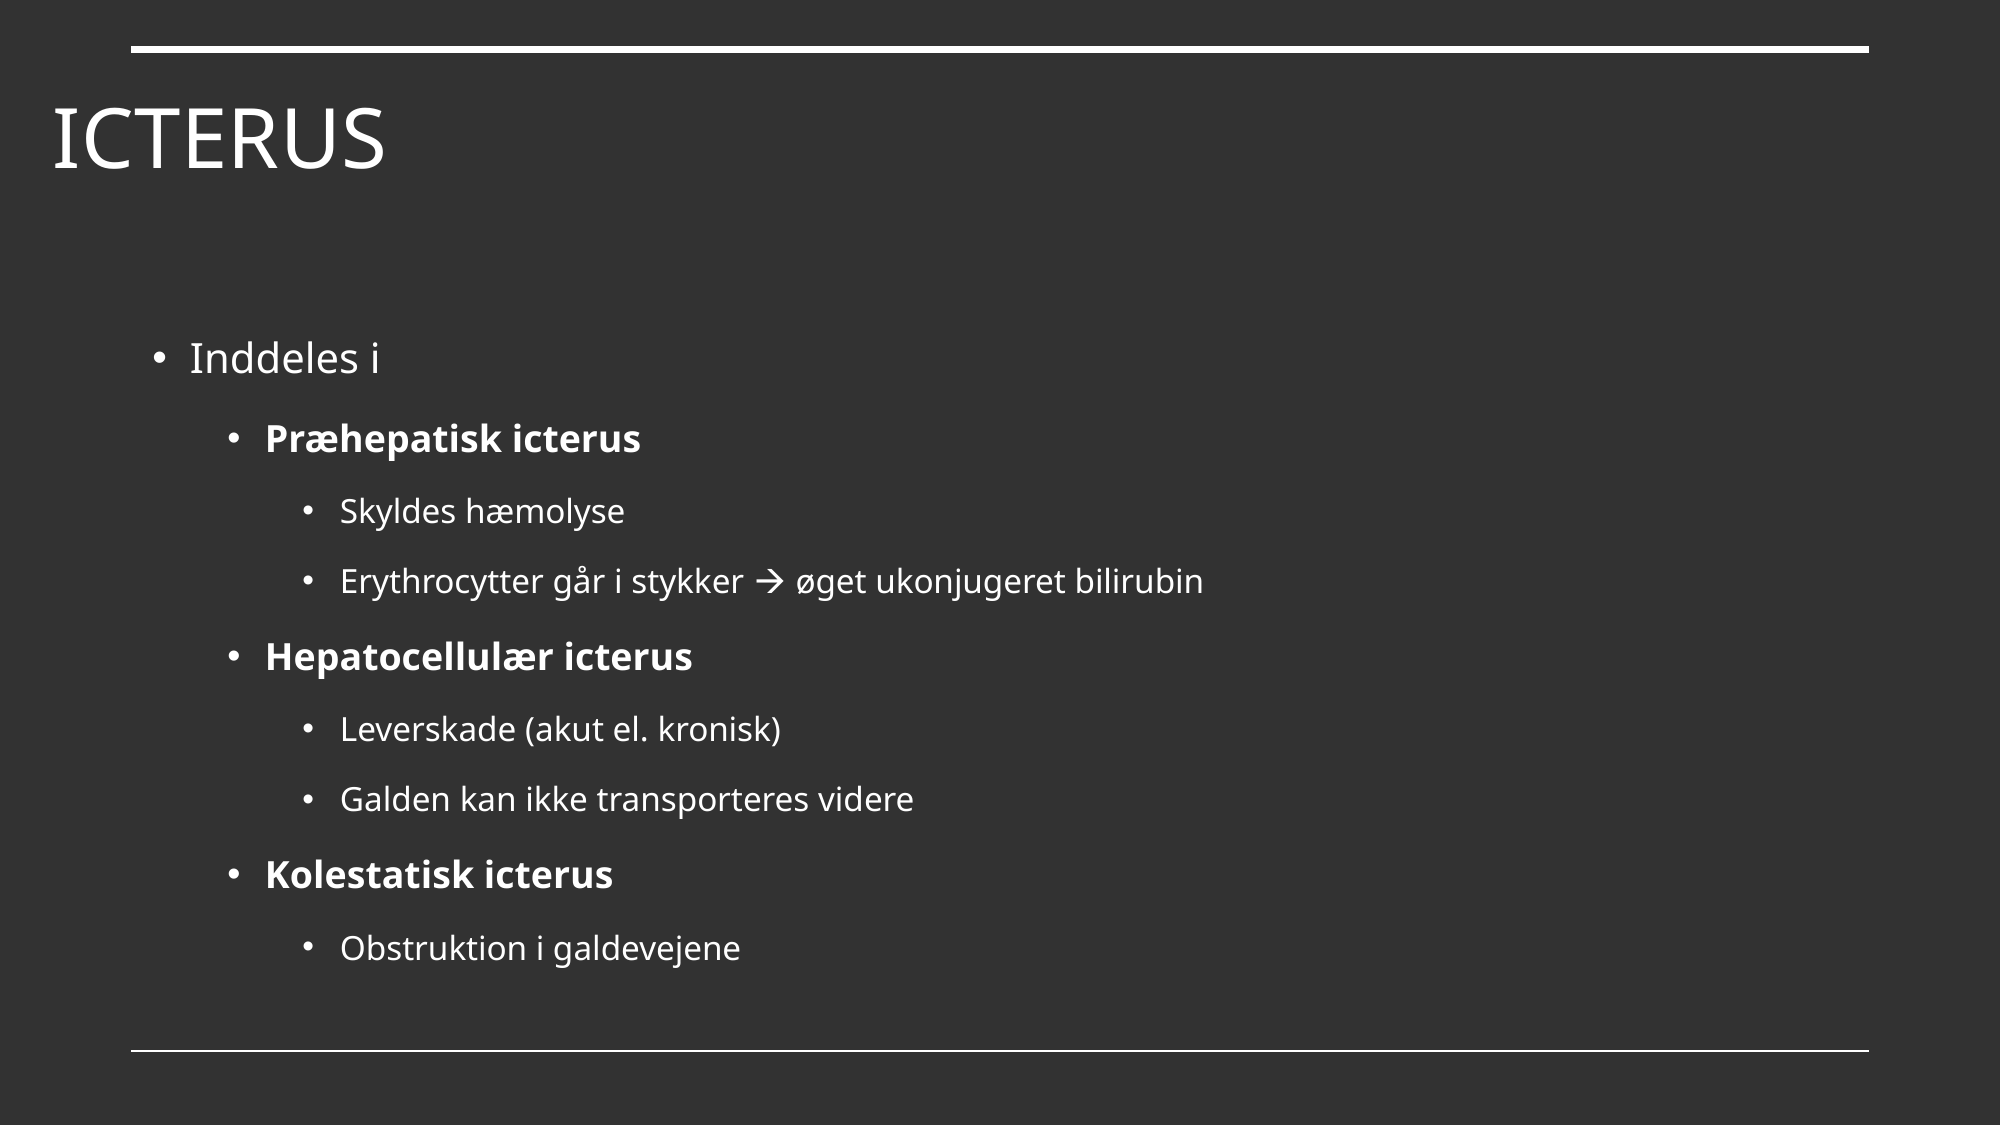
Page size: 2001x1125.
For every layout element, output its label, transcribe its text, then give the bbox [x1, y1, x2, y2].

list Inddeles i Præhepatisk icterus Skyldes hæmolyse Erythrocytter går i stykker  øget ukonjugeret bilirubin Hepatocellulær icterus Leverskade (akut el. kronisk) Galden kan ikke transporteres videre Kolestatisk icterus Obstruktion i galdevejene [137, 299, 1845, 1014]
title Icterus [37, 77, 1792, 292]
